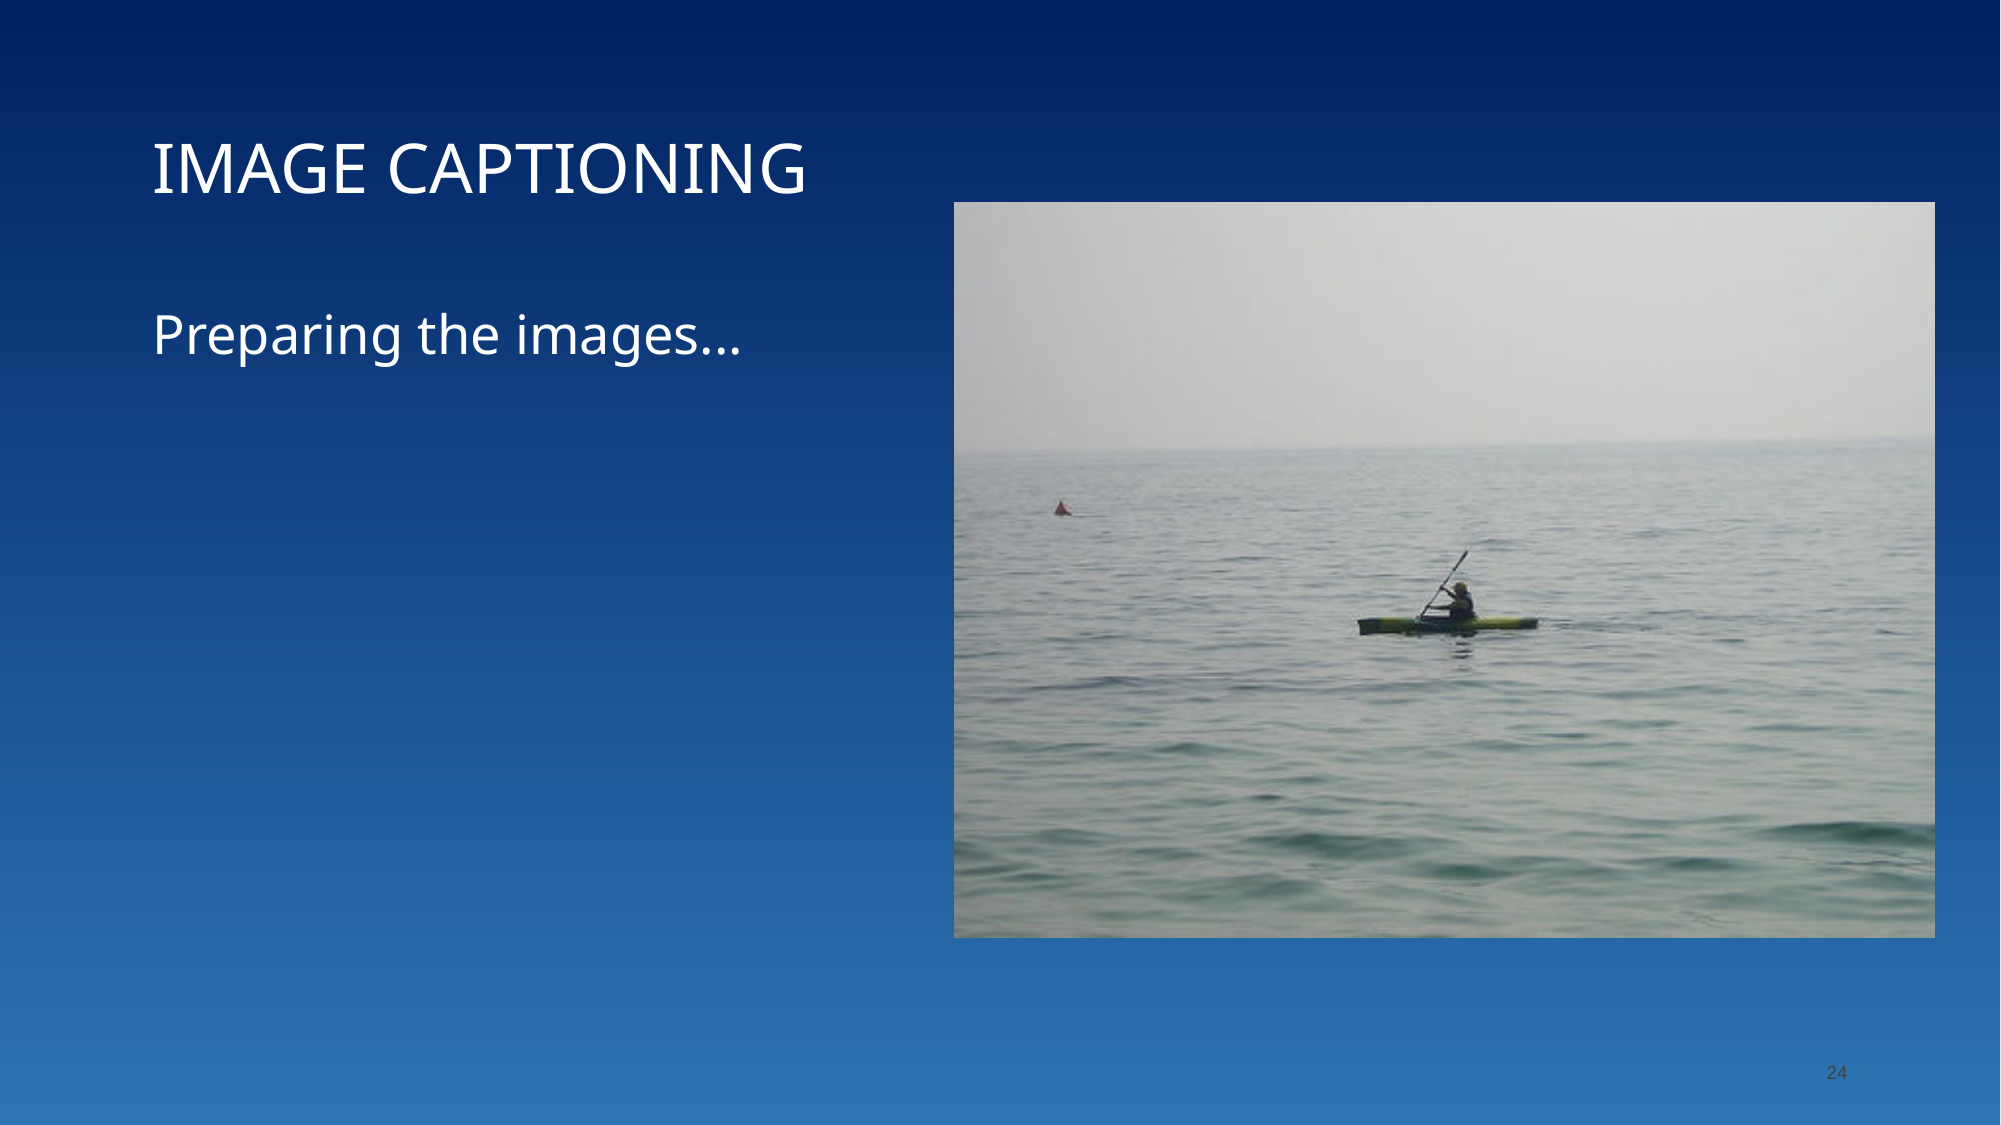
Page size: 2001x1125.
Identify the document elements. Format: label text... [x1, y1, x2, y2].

text_box Preparing the images... [137, 288, 954, 434]
slide_number 24 [1412, 1042, 1863, 1103]
title IMAGE CAPTIONING [137, 59, 1863, 278]
picture [954, 202, 1935, 938]
